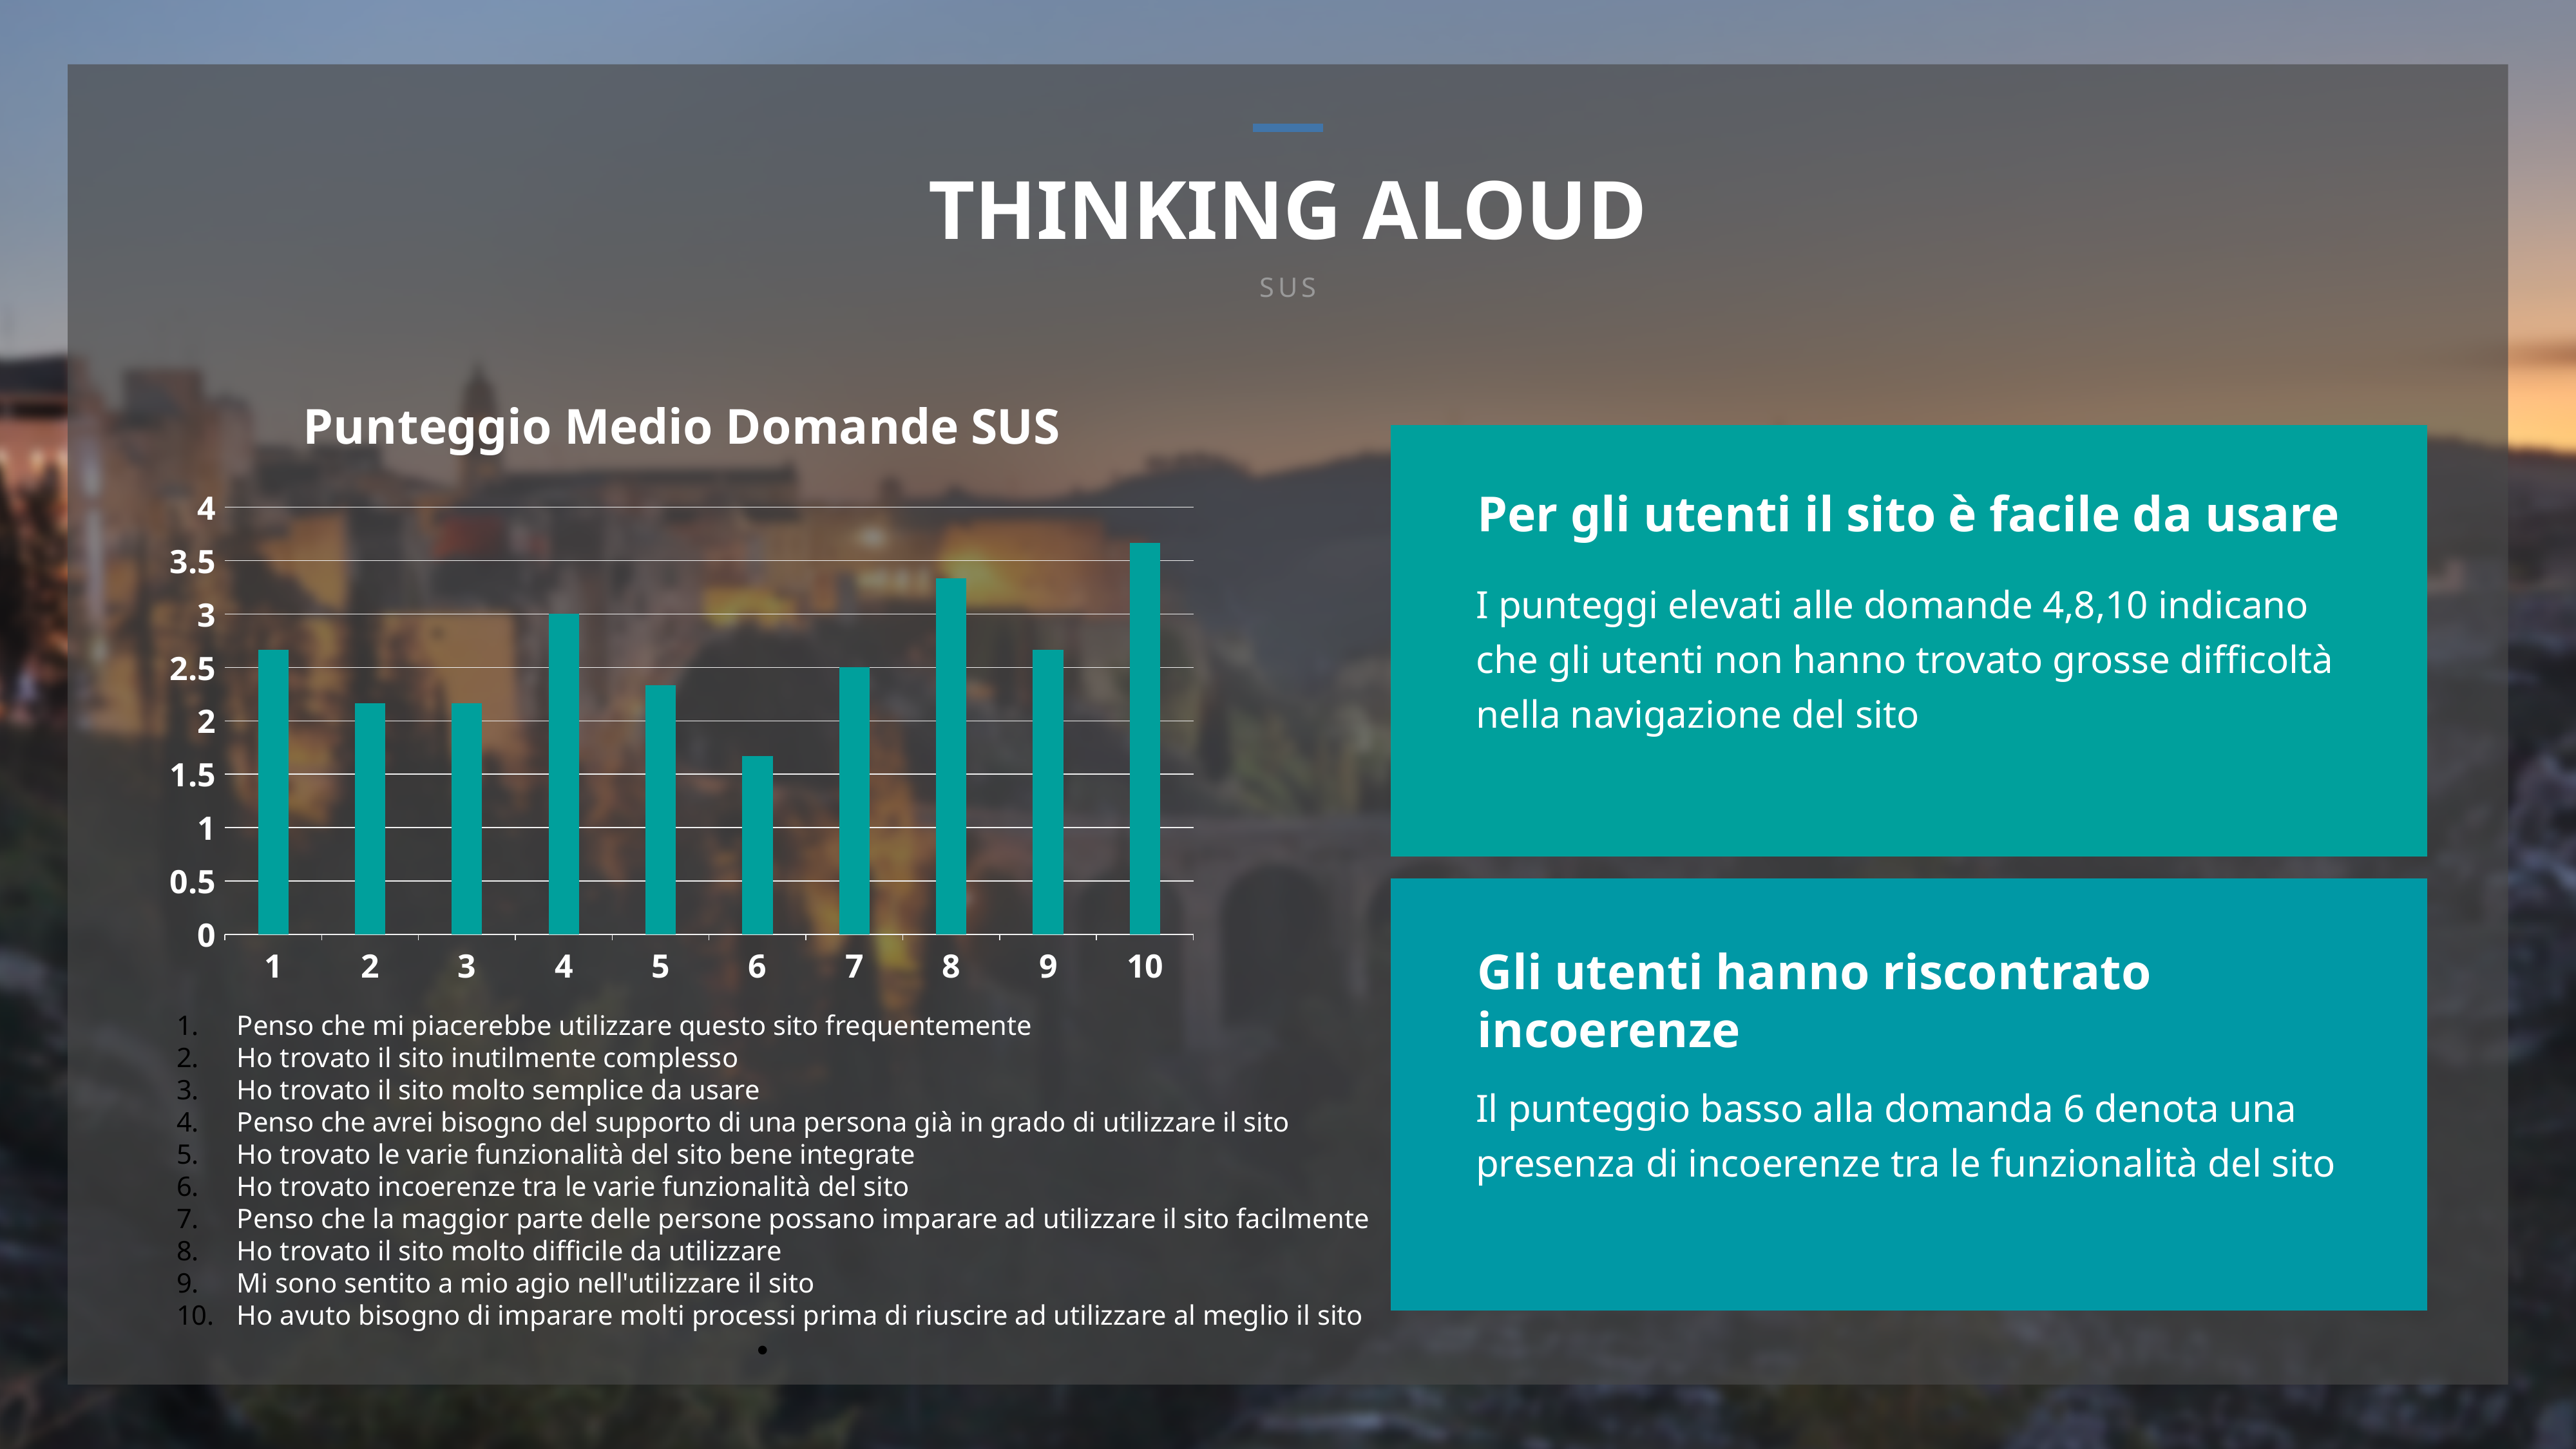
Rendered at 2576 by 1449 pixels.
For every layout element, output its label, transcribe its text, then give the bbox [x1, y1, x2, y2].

text_box Per gli utenti il sito è facile da usare [1468, 478, 2365, 546]
text_box Il punteggio basso alla domanda 6 denota una presenza di incoerenze tra le funzionalità del sito [1468, 1063, 2365, 1193]
text_box SUS [1244, 265, 1332, 308]
picture [0, 0, 2576, 1449]
text_box Penso che mi piacerebbe utilizzare questo sito frequentemente Ho trovato il sito inutilmente complesso Ho trovato il sito molto semplice da usare Penso che avrei bisogno del supporto di una persona già in grado di utilizzare il sito Ho trovato le varie funzionalità del sito bene integrate Ho trovato incoerenze tra le varie funzionalità del sito Penso che la maggior parte delle persone possano imparare ad utilizzare il sito facilmente Ho trovato il sito molto difficile da utilizzare Mi sono sentito a mio agio nell'utilizzare il sito Ho avuto bisogno di imparare molti processi prima di riuscire ad utilizzare al meglio il sito [167, 1003, 1468, 1374]
text_box Gli utenti hanno riscontrato incoerenze [1468, 936, 2380, 1062]
text_box [68, 64, 2508, 1385]
text_box THINKING ALOUD [790, 153, 1786, 261]
text_box I punteggi elevati alle domande 4,8,10 indicano che gli utenti non hanno trovato grosse difficoltà nella navigazione del sito [1453, 560, 2365, 744]
chart [148, 360, 1215, 1000]
